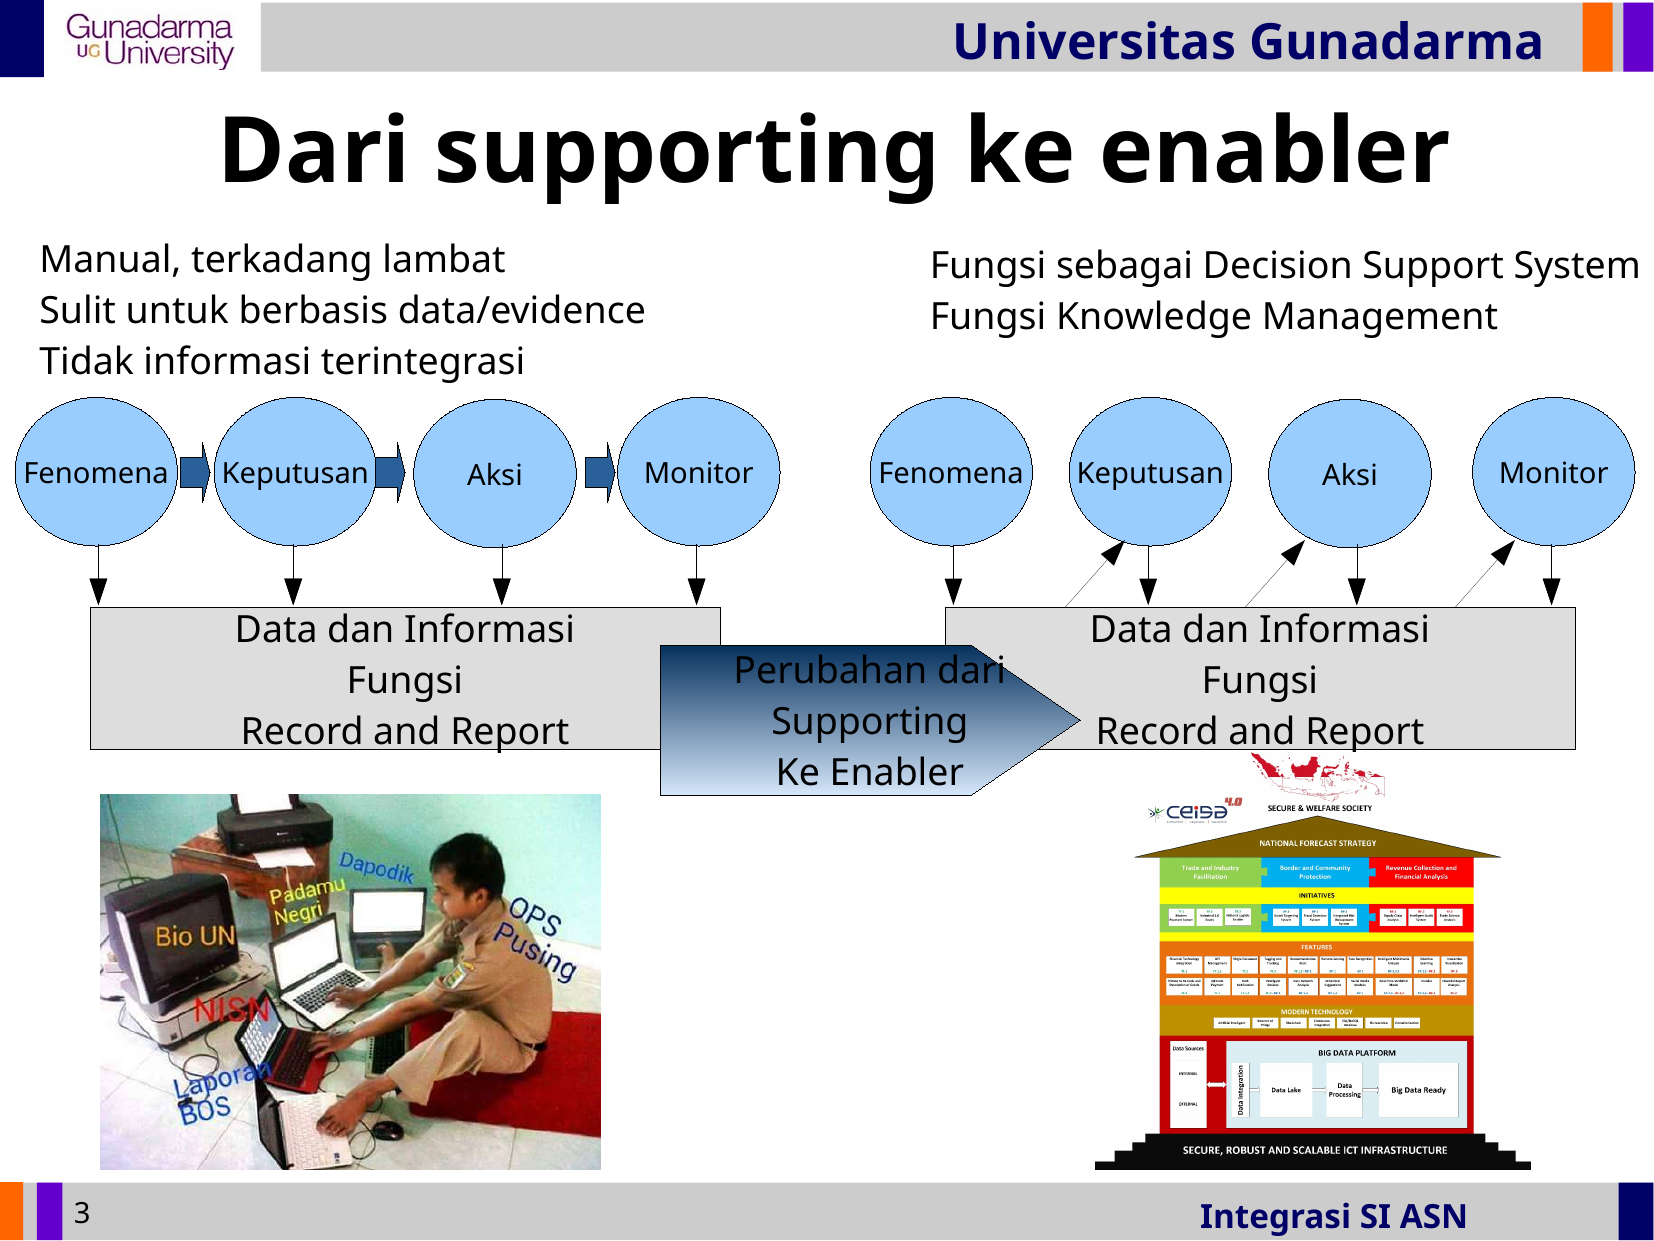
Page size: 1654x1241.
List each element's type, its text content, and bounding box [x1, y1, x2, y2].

text_box [585, 442, 616, 503]
text_box Aksi [413, 399, 577, 548]
text_box Perubahan dari Supporting Ke Enabler [660, 645, 1081, 796]
text_box Keputusan [1069, 397, 1232, 547]
text_box Monitor [1472, 397, 1636, 547]
picture [100, 794, 601, 1171]
title Dari supporting ke enabler [78, 84, 1592, 211]
text_box Fenomena [15, 397, 178, 547]
text_box Data dan Informasi Fungsi Record and Report [945, 607, 1576, 750]
text_box Aksi [1268, 399, 1432, 548]
text_box Keputusan [214, 397, 376, 547]
text_box Fungsi sebagai Decision Support System Fungsi Knowledge Management [915, 231, 1625, 337]
text_box [180, 442, 211, 503]
picture [1095, 752, 1531, 1171]
text_box Monitor [617, 397, 781, 547]
text_box [375, 442, 406, 503]
text_box Manual, terkadang lambat Sulit untuk berbasis data/evidence Tidak informasi terintegrasi [24, 225, 631, 375]
picture [65, 0, 235, 70]
text_box Data dan Informasi Fungsi Record and Report [90, 607, 721, 750]
text_box Fenomena [870, 397, 1033, 547]
